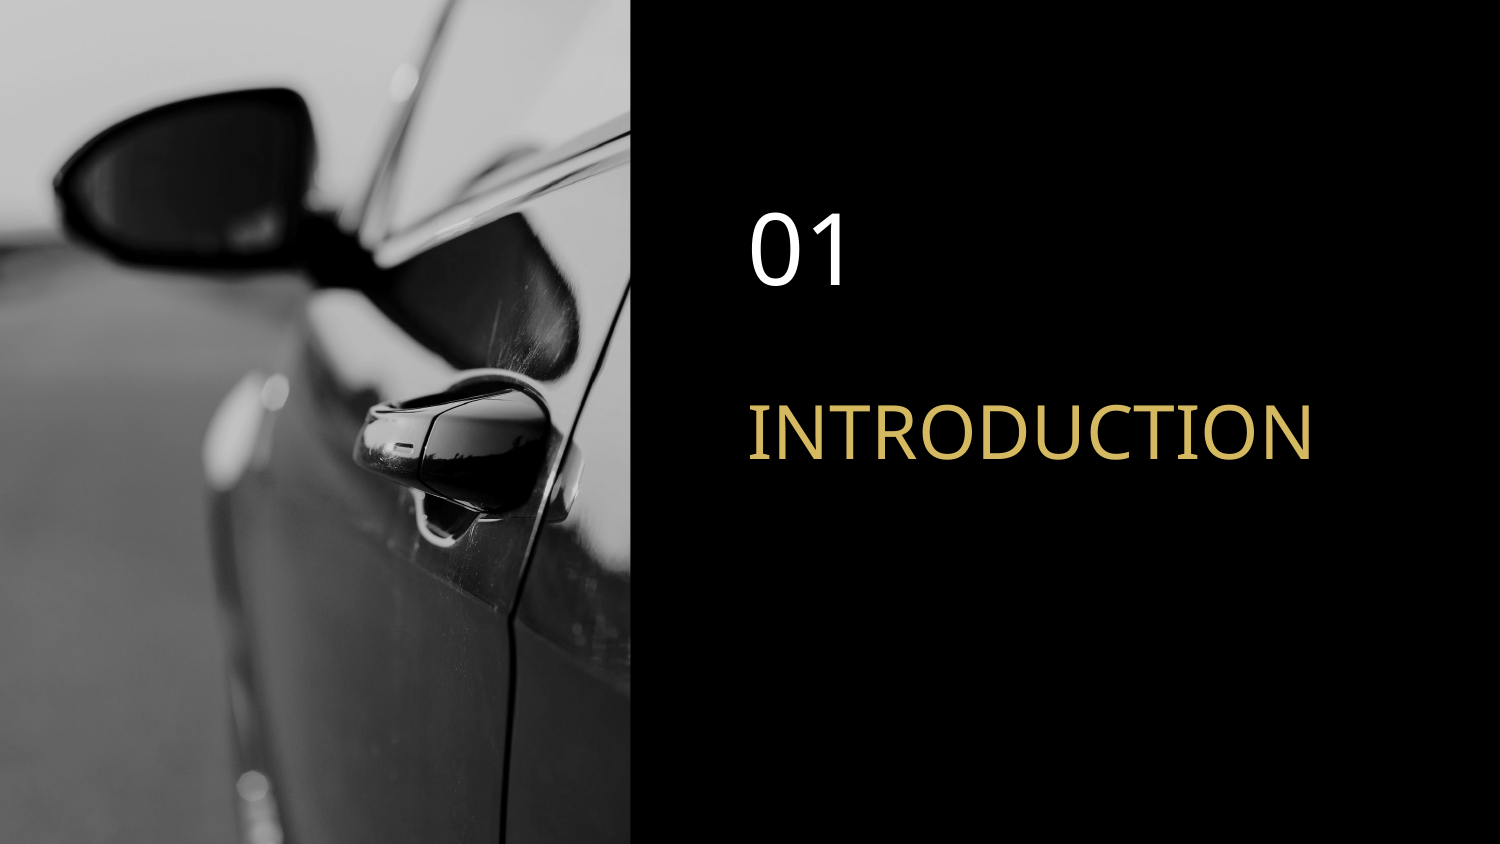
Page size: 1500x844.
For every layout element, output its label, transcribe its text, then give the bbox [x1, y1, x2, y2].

title INTRODUCTION [732, 360, 1407, 499]
text_box [0, 0, 631, 844]
title 01 [732, 164, 1281, 321]
